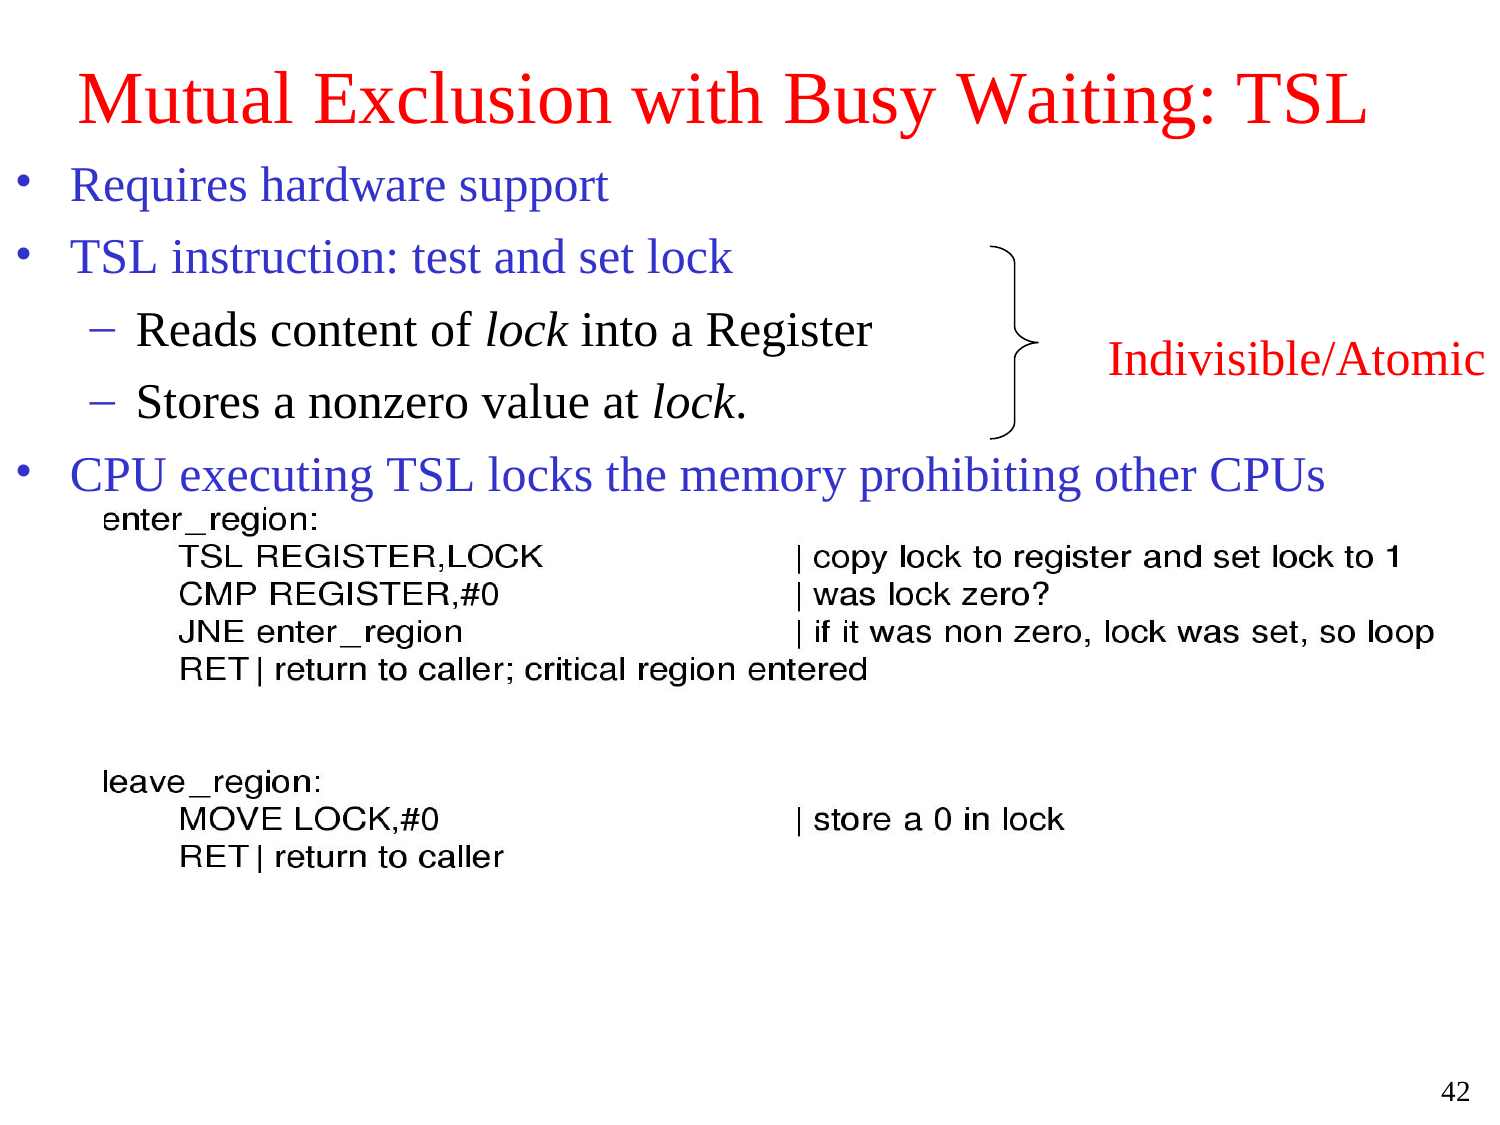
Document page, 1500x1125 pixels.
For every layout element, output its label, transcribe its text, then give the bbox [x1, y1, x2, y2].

text_box Mutual Exclusion with Busy Waiting: TSL [30, 0, 1419, 143]
text_box <number> [1404, 1064, 1486, 1125]
text_box Requires hardware support TSL instruction: test and set lock Reads content of lock into a Register Stores a nonzero value at lock. CPU executing TSL locks the memory prohibiting other CPUs [0, 143, 1500, 558]
text_box Indivisible/Atomic [1092, 317, 1500, 394]
picture [104, 558, 1434, 873]
